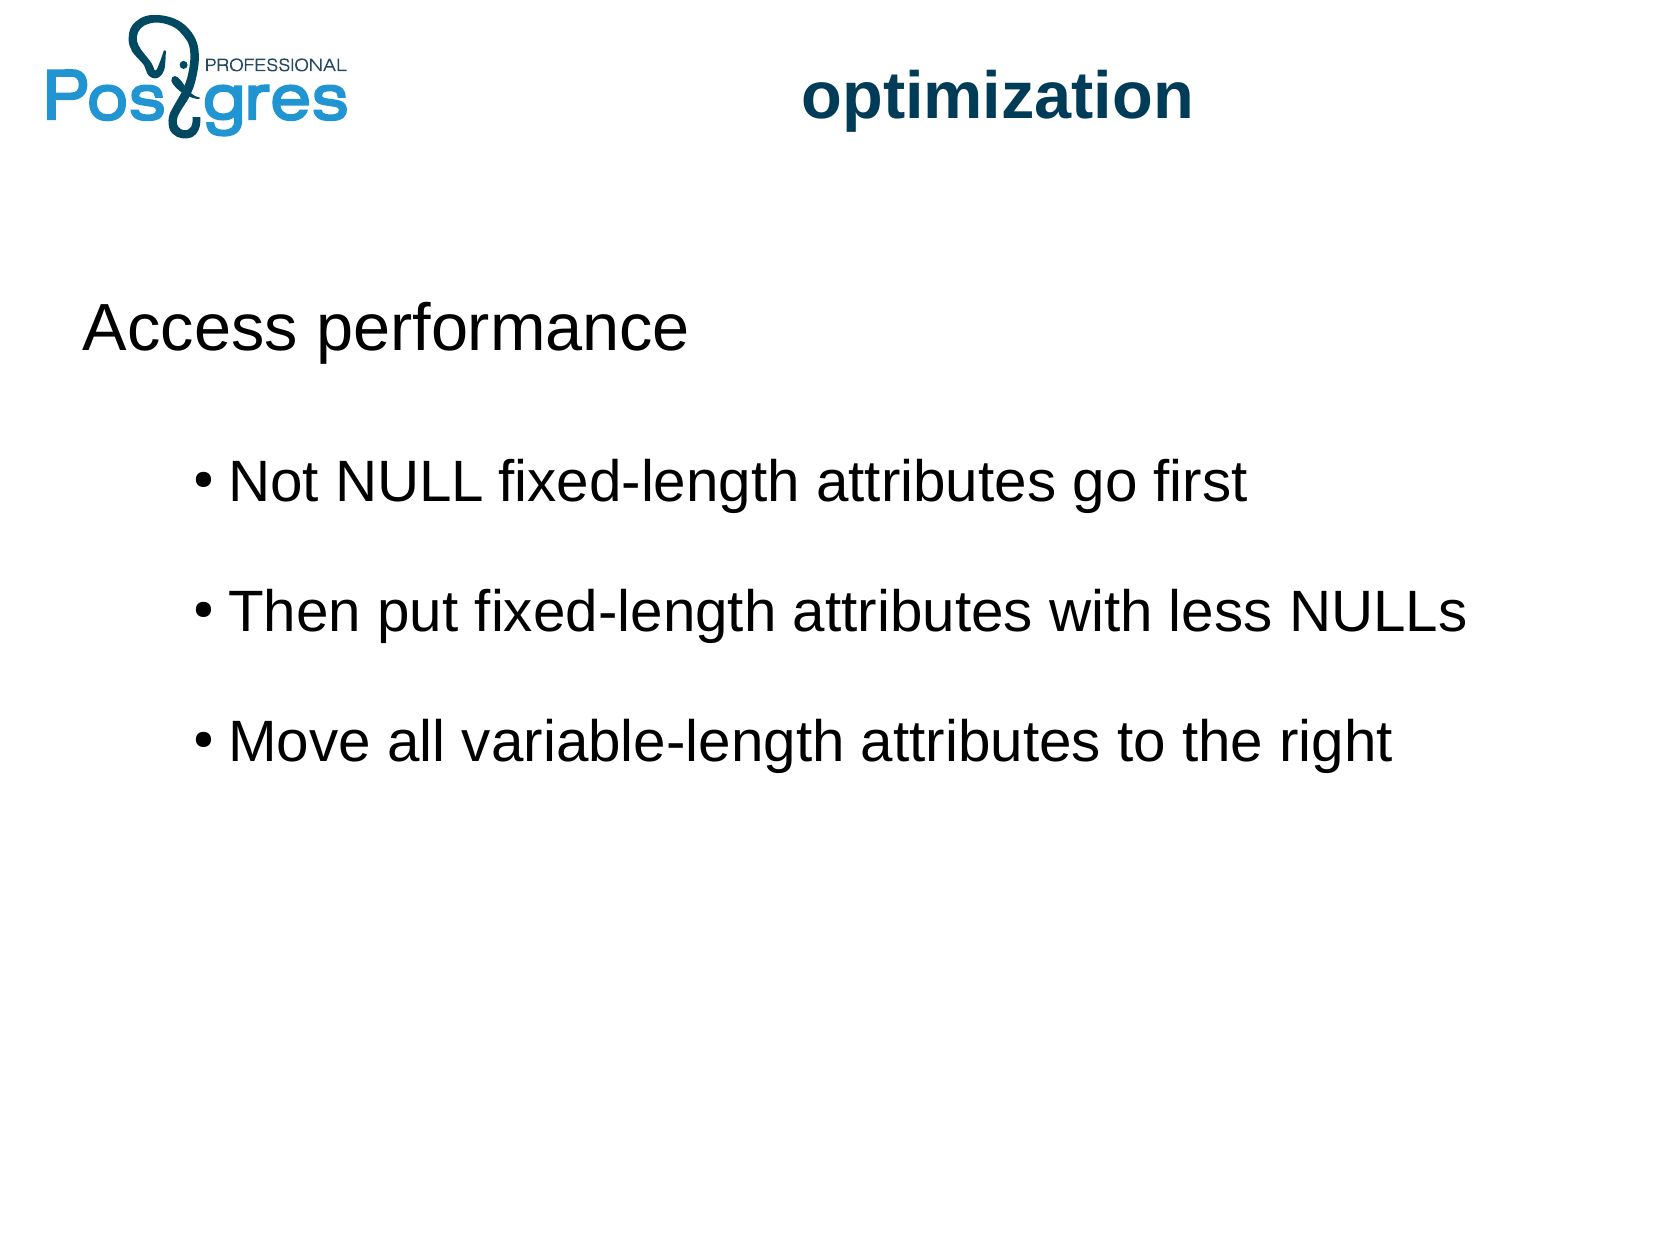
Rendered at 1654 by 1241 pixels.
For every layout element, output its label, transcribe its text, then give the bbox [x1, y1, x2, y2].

list Access performance [82, 290, 1571, 1010]
title optimization [389, 49, 1607, 142]
